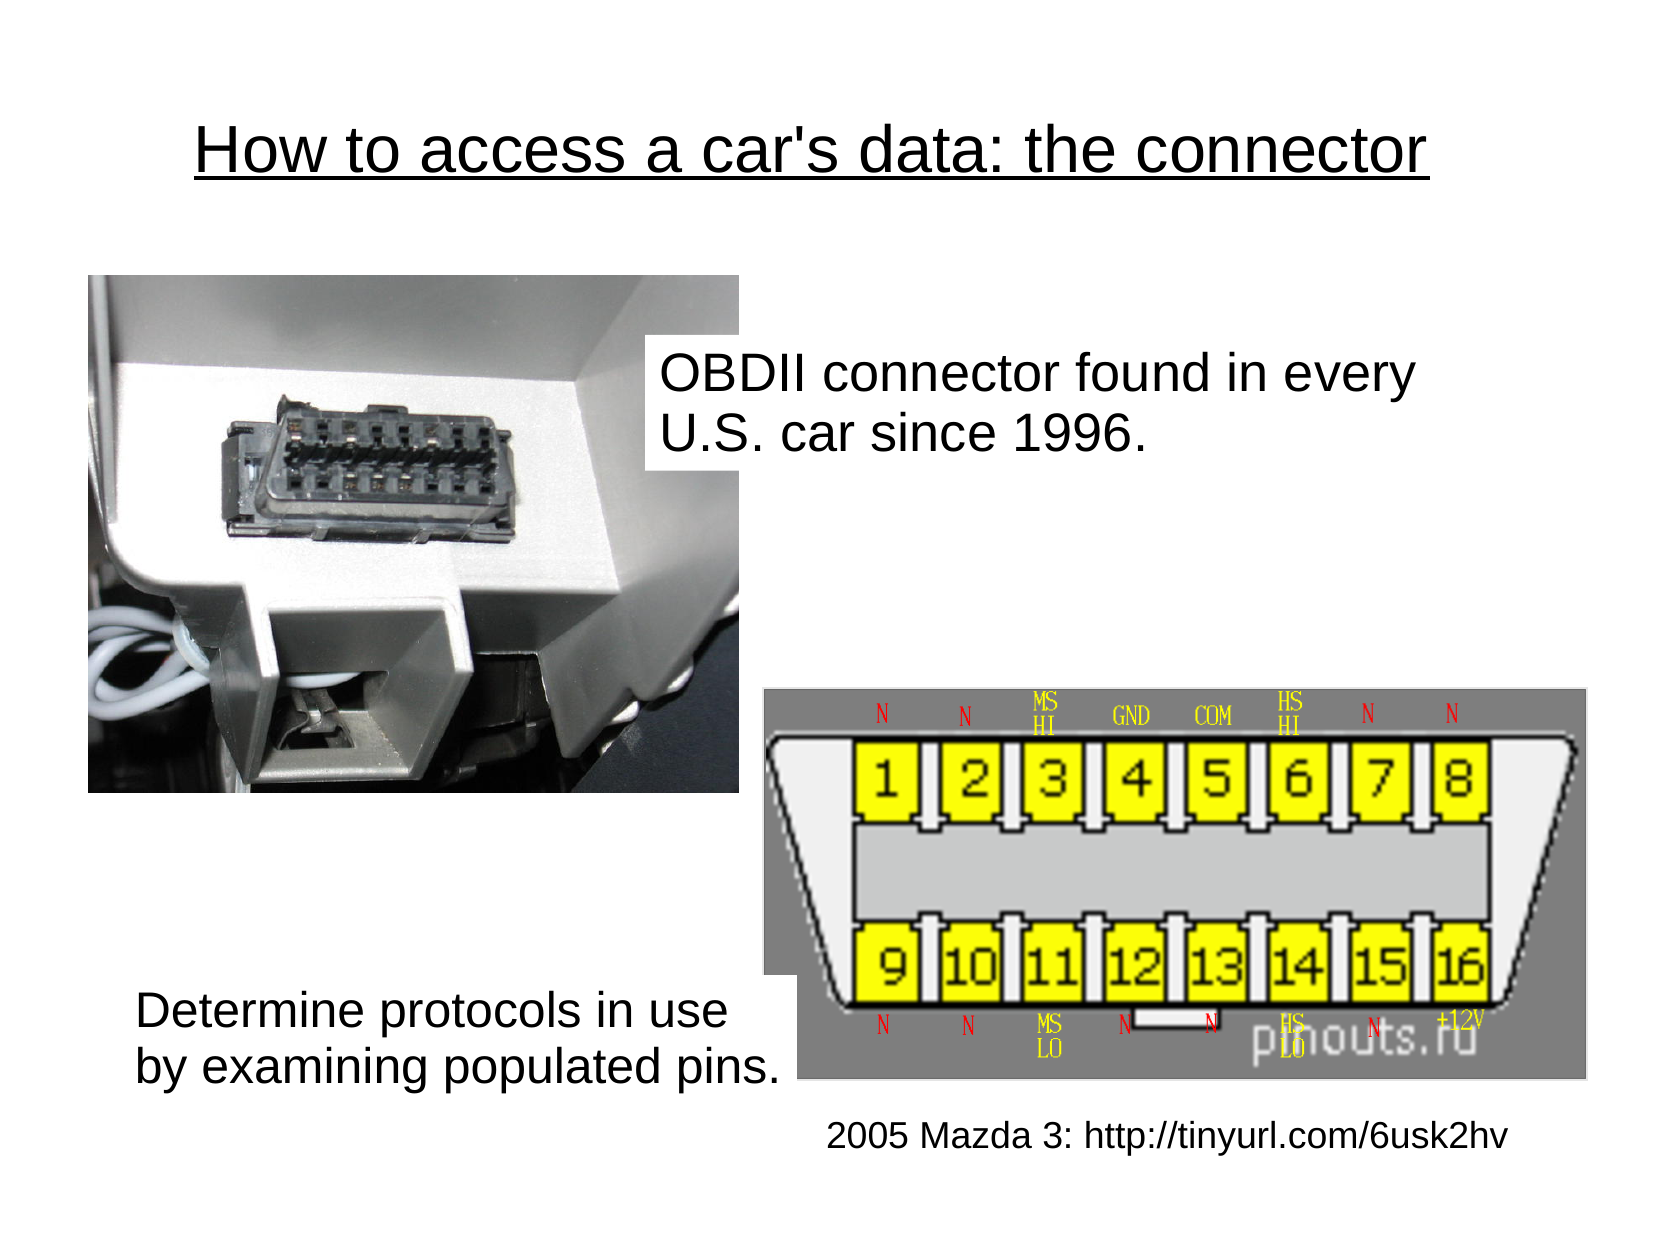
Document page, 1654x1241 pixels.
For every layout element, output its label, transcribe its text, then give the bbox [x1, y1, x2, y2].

title How to access a car's data: the connector [65, 76, 1558, 223]
picture [762, 687, 1588, 1081]
text_box OBDII connector found in every U.S. car since 1996. [645, 334, 1433, 471]
text_box Determine protocols in use by examining populated pins. [120, 975, 797, 1102]
picture [88, 275, 739, 793]
text_box 2005 Mazda 3: http://tinyurl.com/6usk2hv [811, 1106, 1523, 1164]
